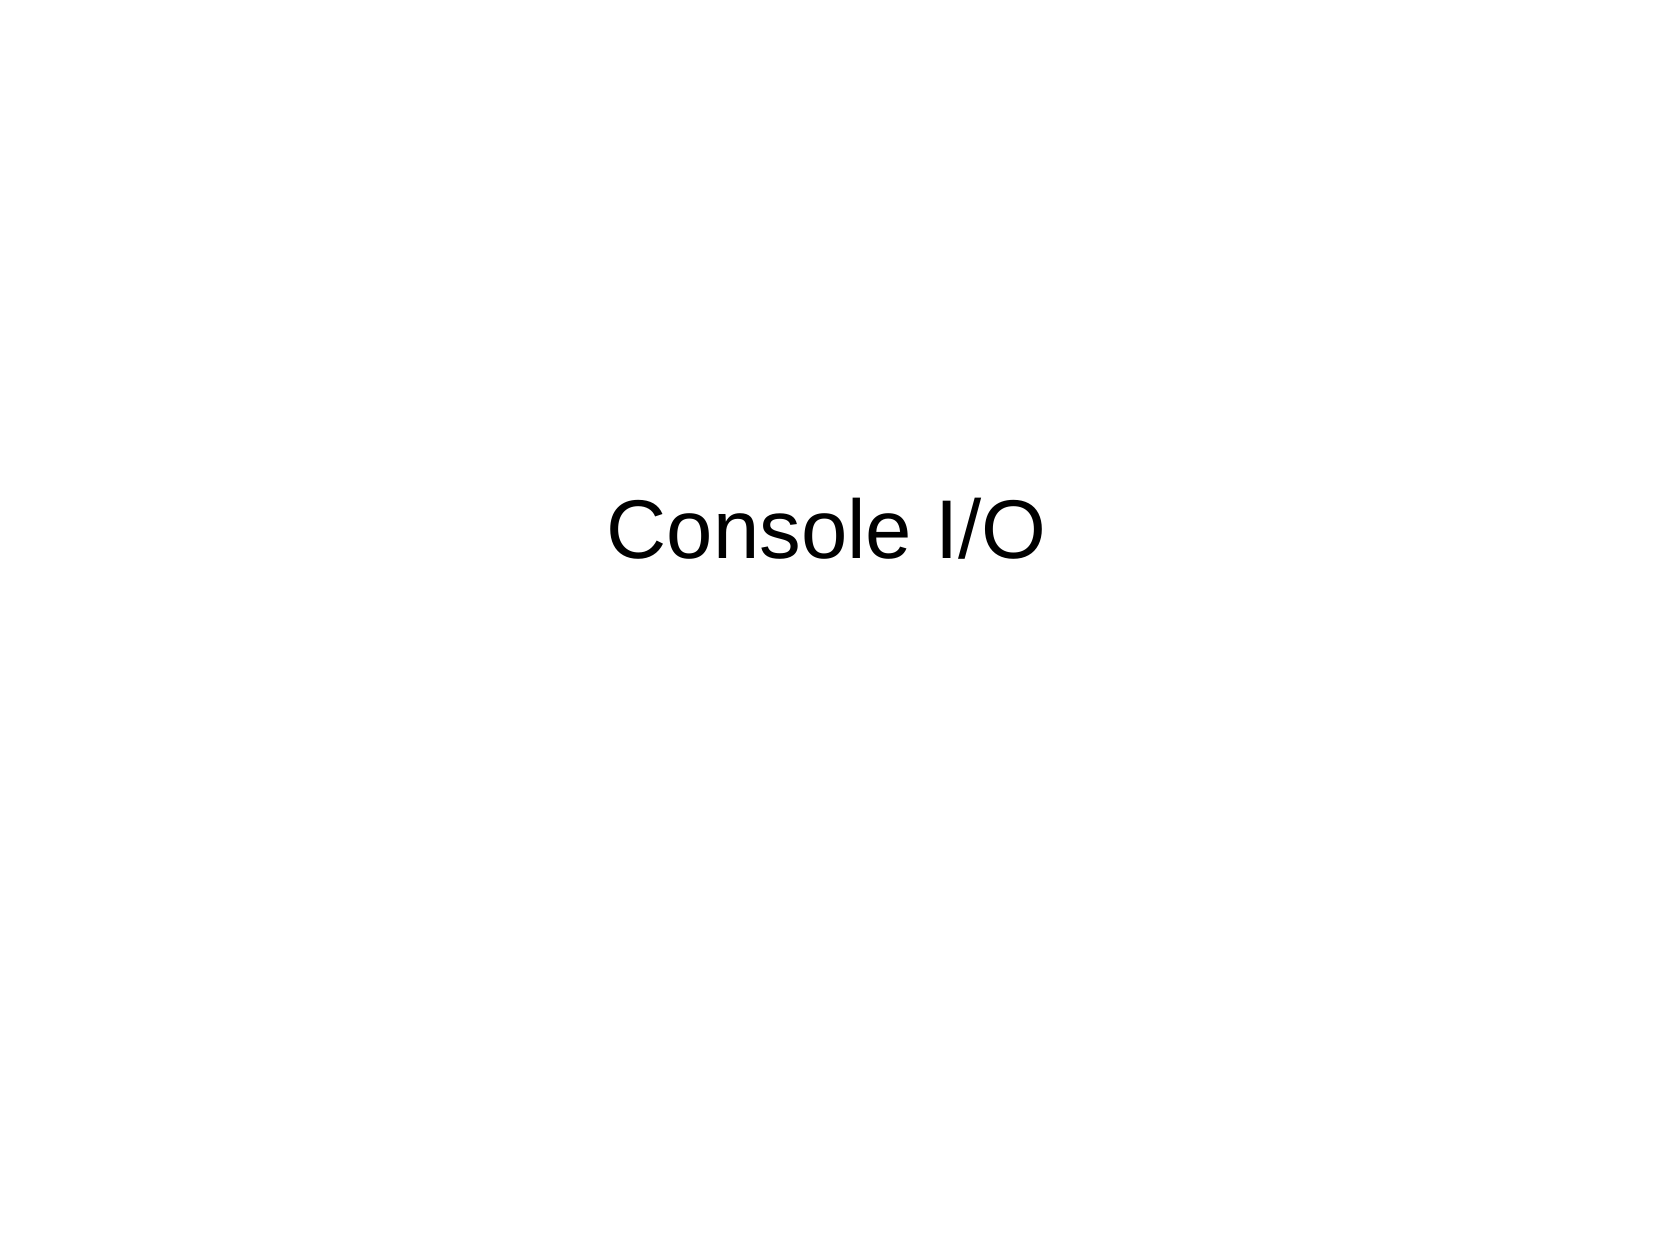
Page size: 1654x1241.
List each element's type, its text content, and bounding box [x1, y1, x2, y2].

subtitle Console I/O [82, 49, 1571, 1010]
